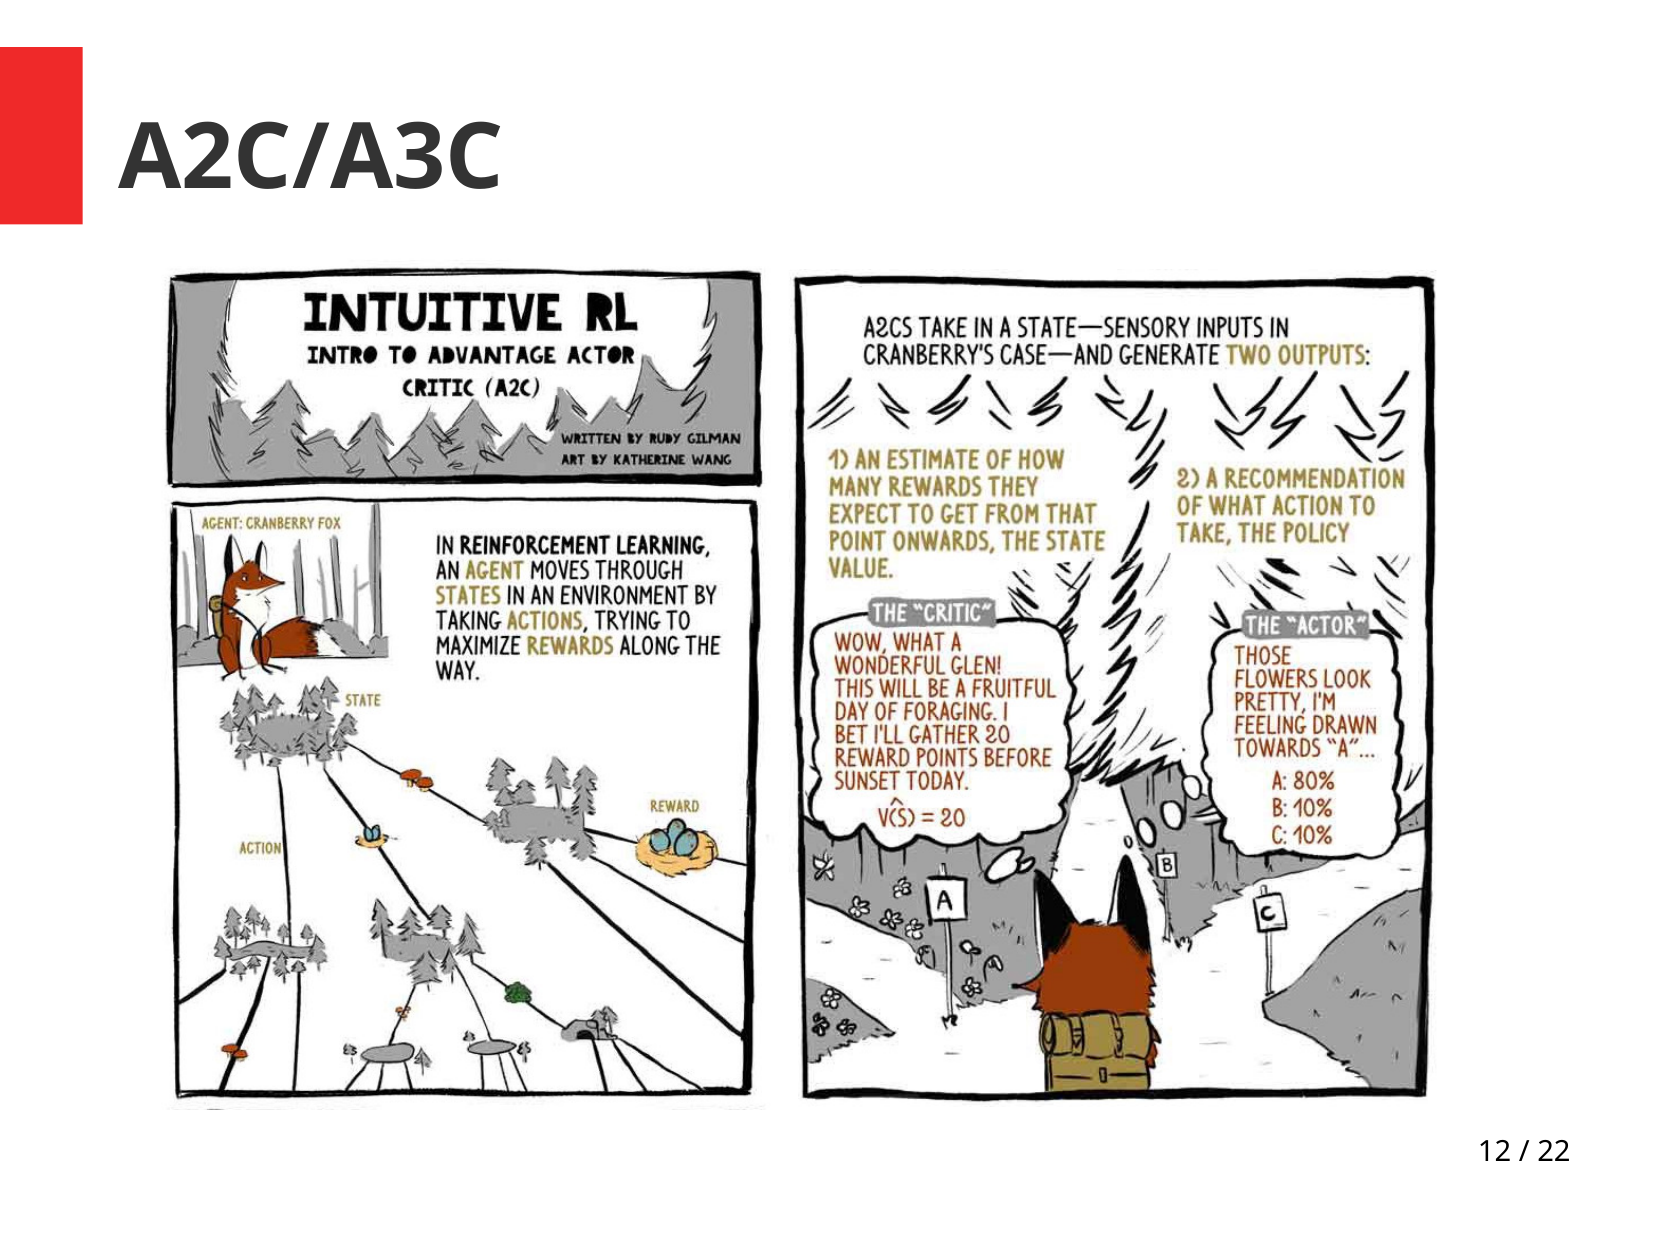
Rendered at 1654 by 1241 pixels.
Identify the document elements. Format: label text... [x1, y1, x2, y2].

picture [153, 258, 1441, 1111]
title A2C/A3C [118, 49, 1571, 257]
